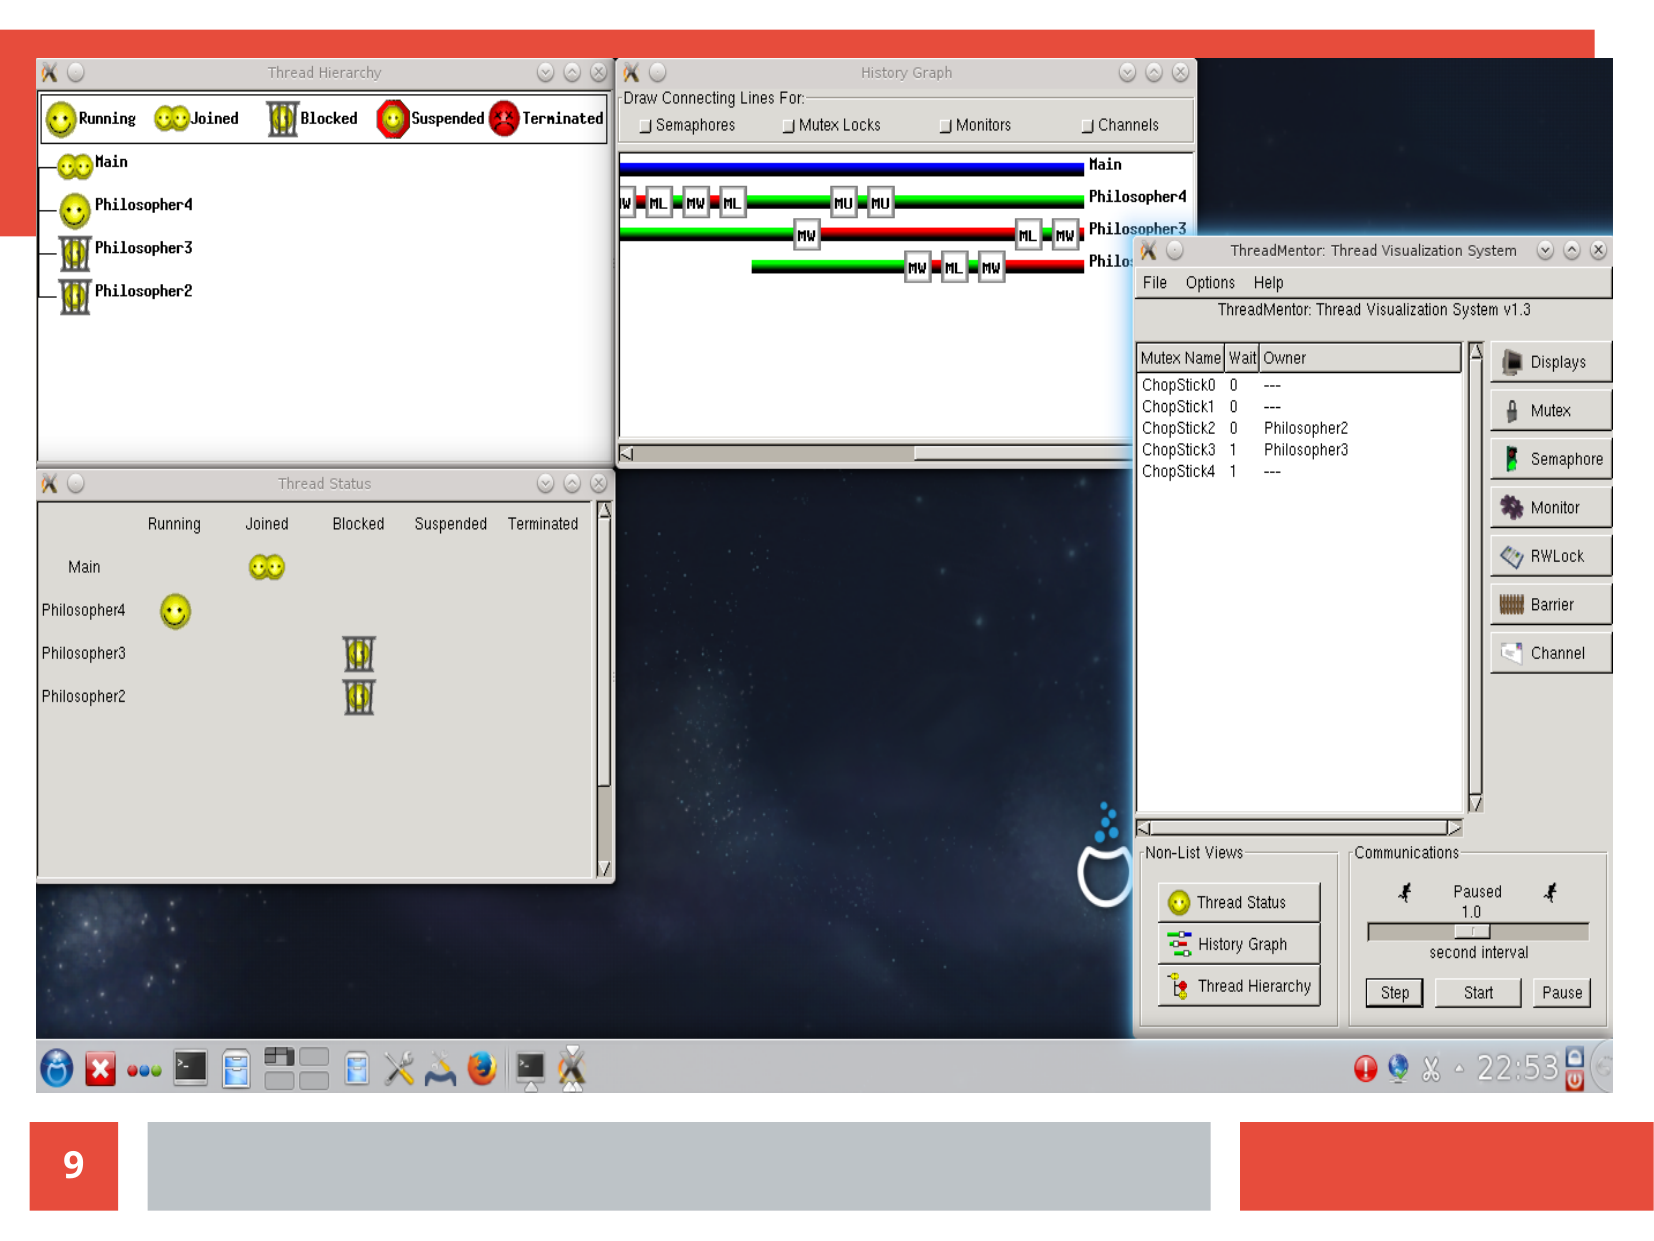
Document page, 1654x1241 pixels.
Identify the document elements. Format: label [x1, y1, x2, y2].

picture [36, 59, 1613, 1093]
text_box [29, 1122, 119, 1211]
